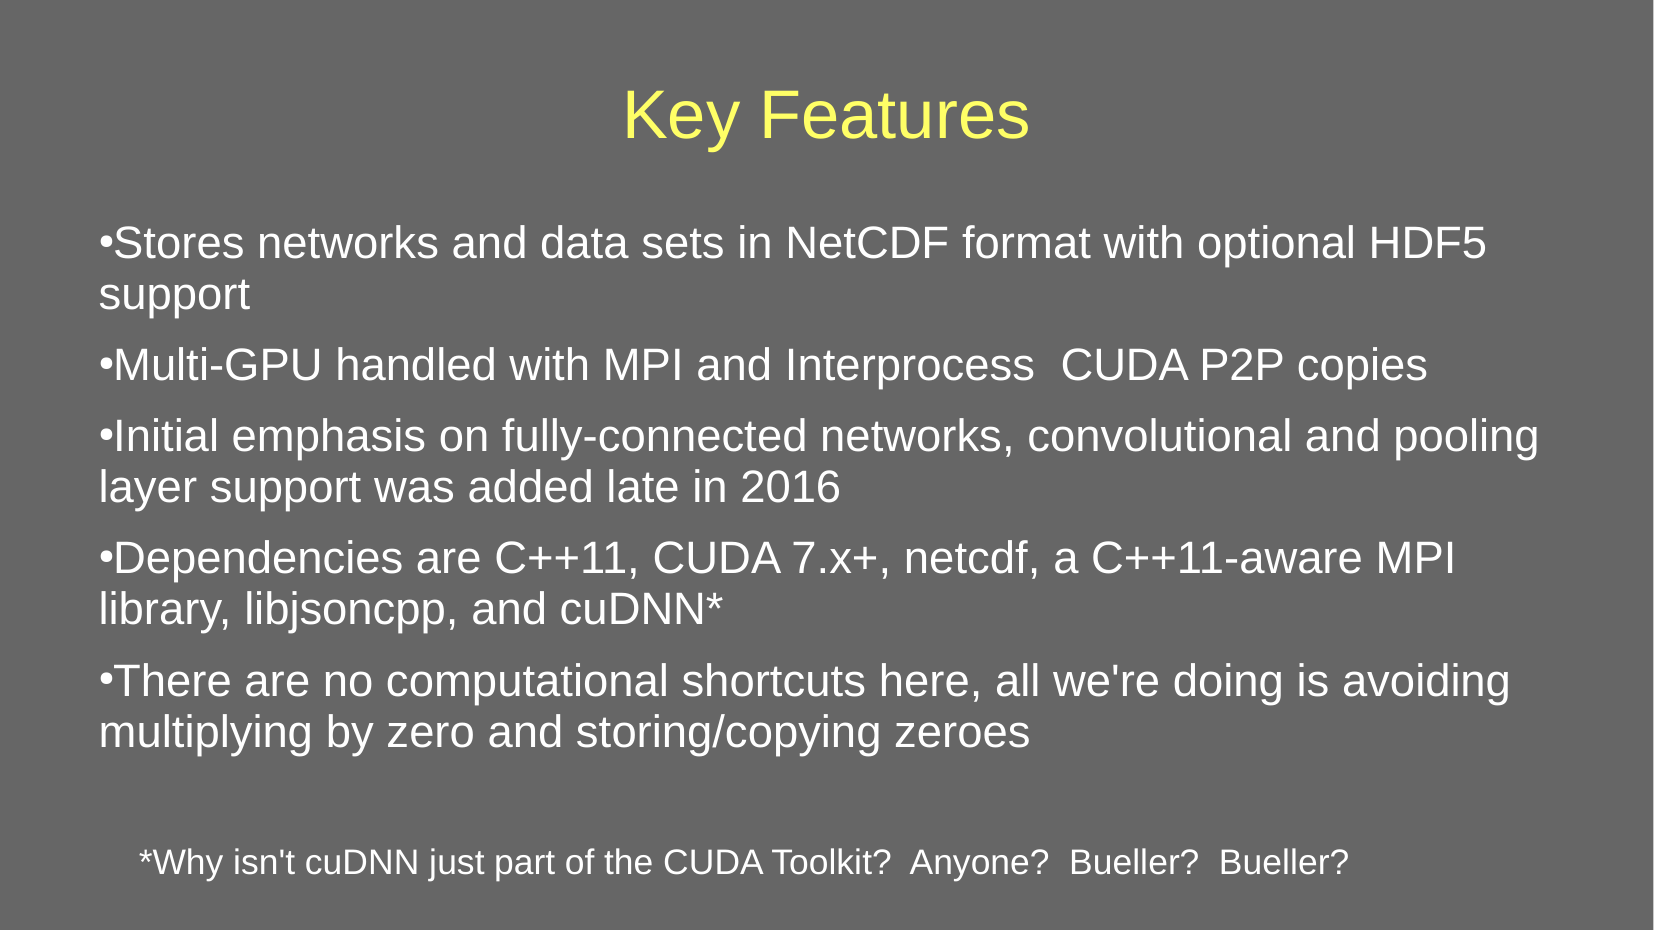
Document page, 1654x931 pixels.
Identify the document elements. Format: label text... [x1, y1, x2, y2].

title Key Features [82, 36, 1571, 193]
list Stores networks and data sets in NetCDF format with optional HDF5 support Multi-GPU handled with MPI and Interprocess CUDA P2P copies Initial emphasis on fully-connected networks, convolutional and pooling layer support was added late in 2016 Dependencies are C++11, CUDA 7.x+, netcdf, a C++11-aware MPI library, libjsoncpp, and cuDNN* There are no computational shortcuts here, all we're doing is avoiding multiplying by zero and storing/copying zeroes [82, 217, 1571, 757]
text_box *Why isn't cuDNN just part of the CUDA Toolkit? Anyone? Bueller? Bueller? [117, 842, 1382, 914]
